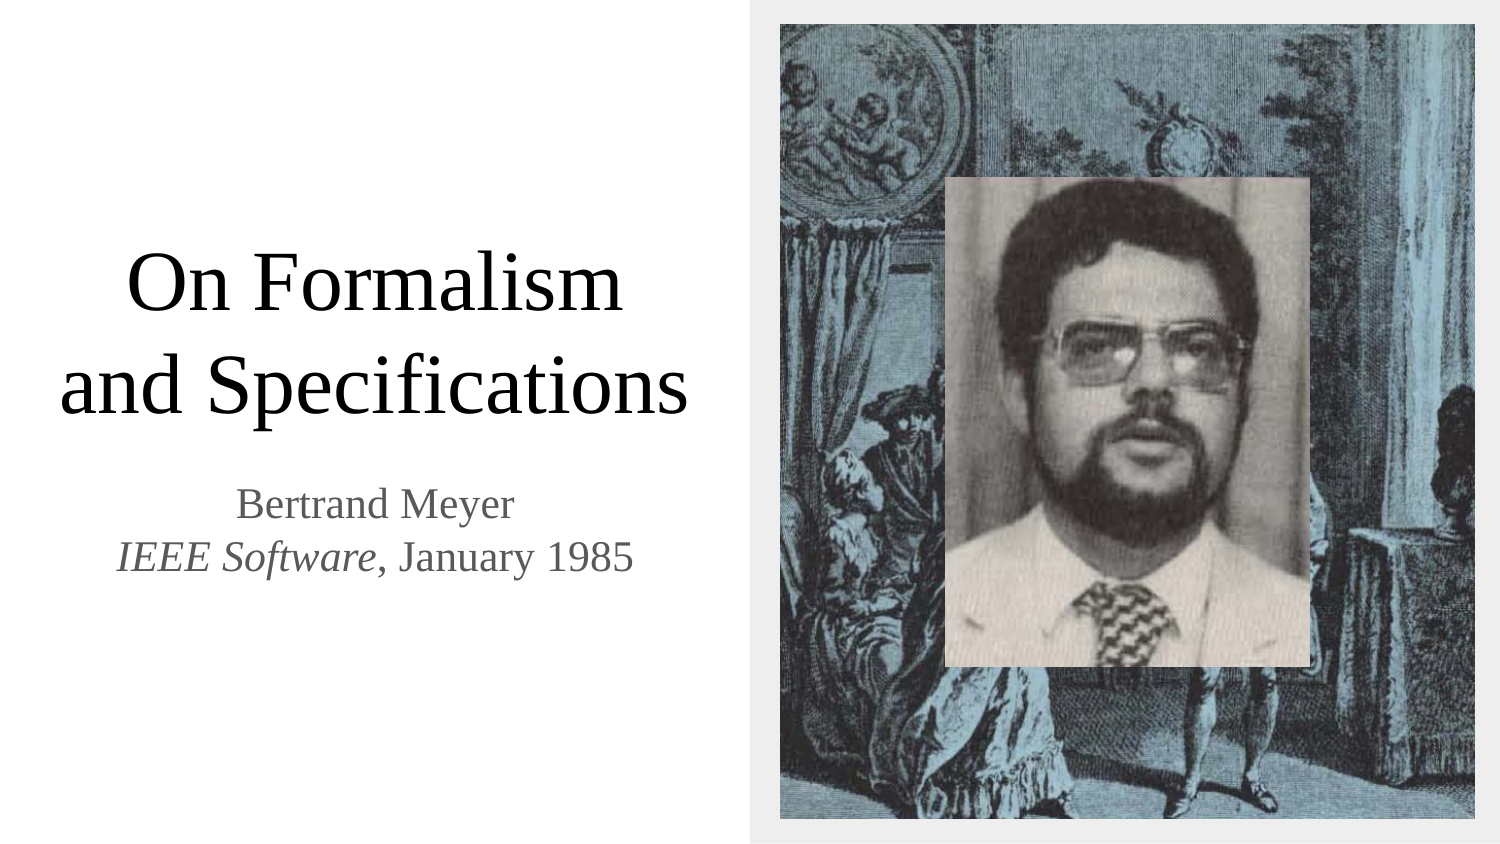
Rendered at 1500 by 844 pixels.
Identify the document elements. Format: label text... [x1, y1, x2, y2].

subtitle Bertrand Meyer IEEE Software, January 1985 [43, 459, 708, 663]
picture [780, 24, 1475, 819]
title On Formalism and Specifications [43, 202, 708, 446]
